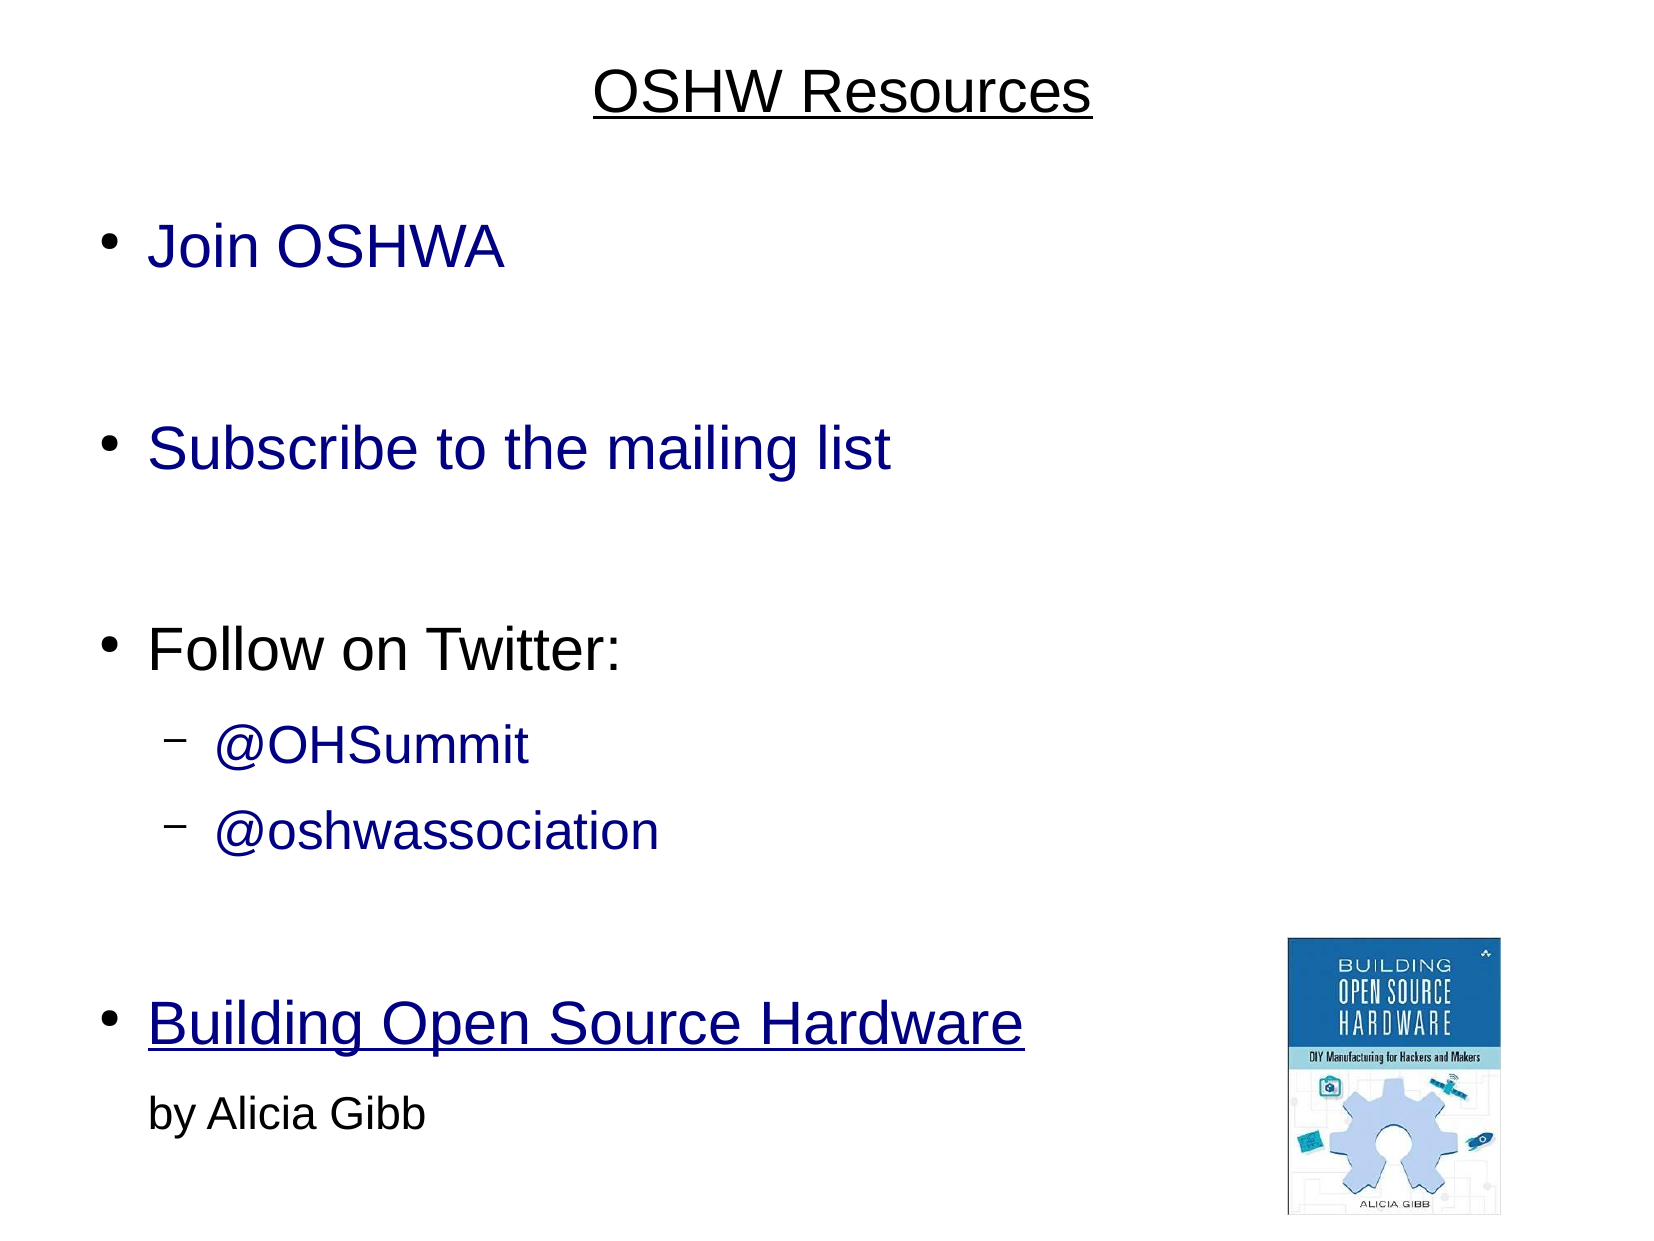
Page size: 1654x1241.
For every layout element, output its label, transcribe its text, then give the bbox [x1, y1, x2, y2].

list OSHW Resources Join OSHWA Subscribe to the mailing list Follow on Twitter: @OHSummit @oshwassociation Building Open Source Hardware by Alicia Gibb [82, 50, 1538, 1146]
picture [1287, 937, 1501, 1216]
